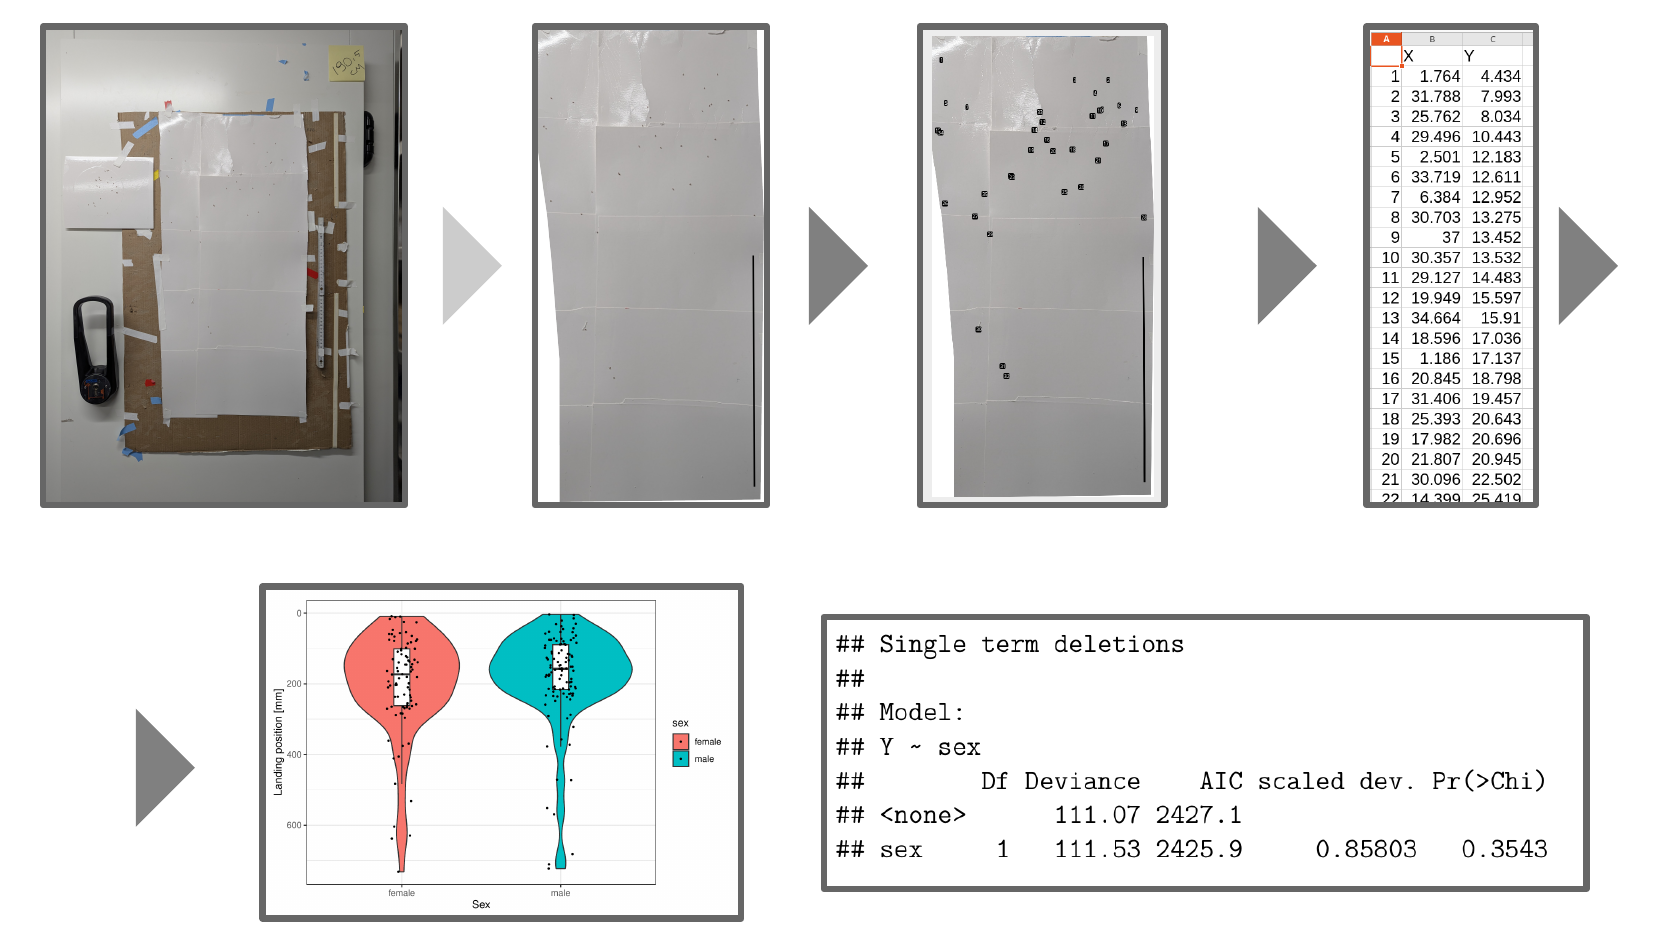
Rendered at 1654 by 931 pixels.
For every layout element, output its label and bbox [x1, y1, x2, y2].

text_box [1257, 206, 1317, 325]
picture [1369, 29, 1533, 502]
picture [537, 29, 764, 502]
picture [265, 589, 739, 916]
picture [46, 29, 402, 502]
picture [826, 620, 1584, 886]
text_box [1558, 206, 1618, 326]
text_box [135, 708, 195, 827]
text_box [442, 206, 502, 325]
text_box [808, 206, 869, 325]
picture [922, 29, 1162, 502]
